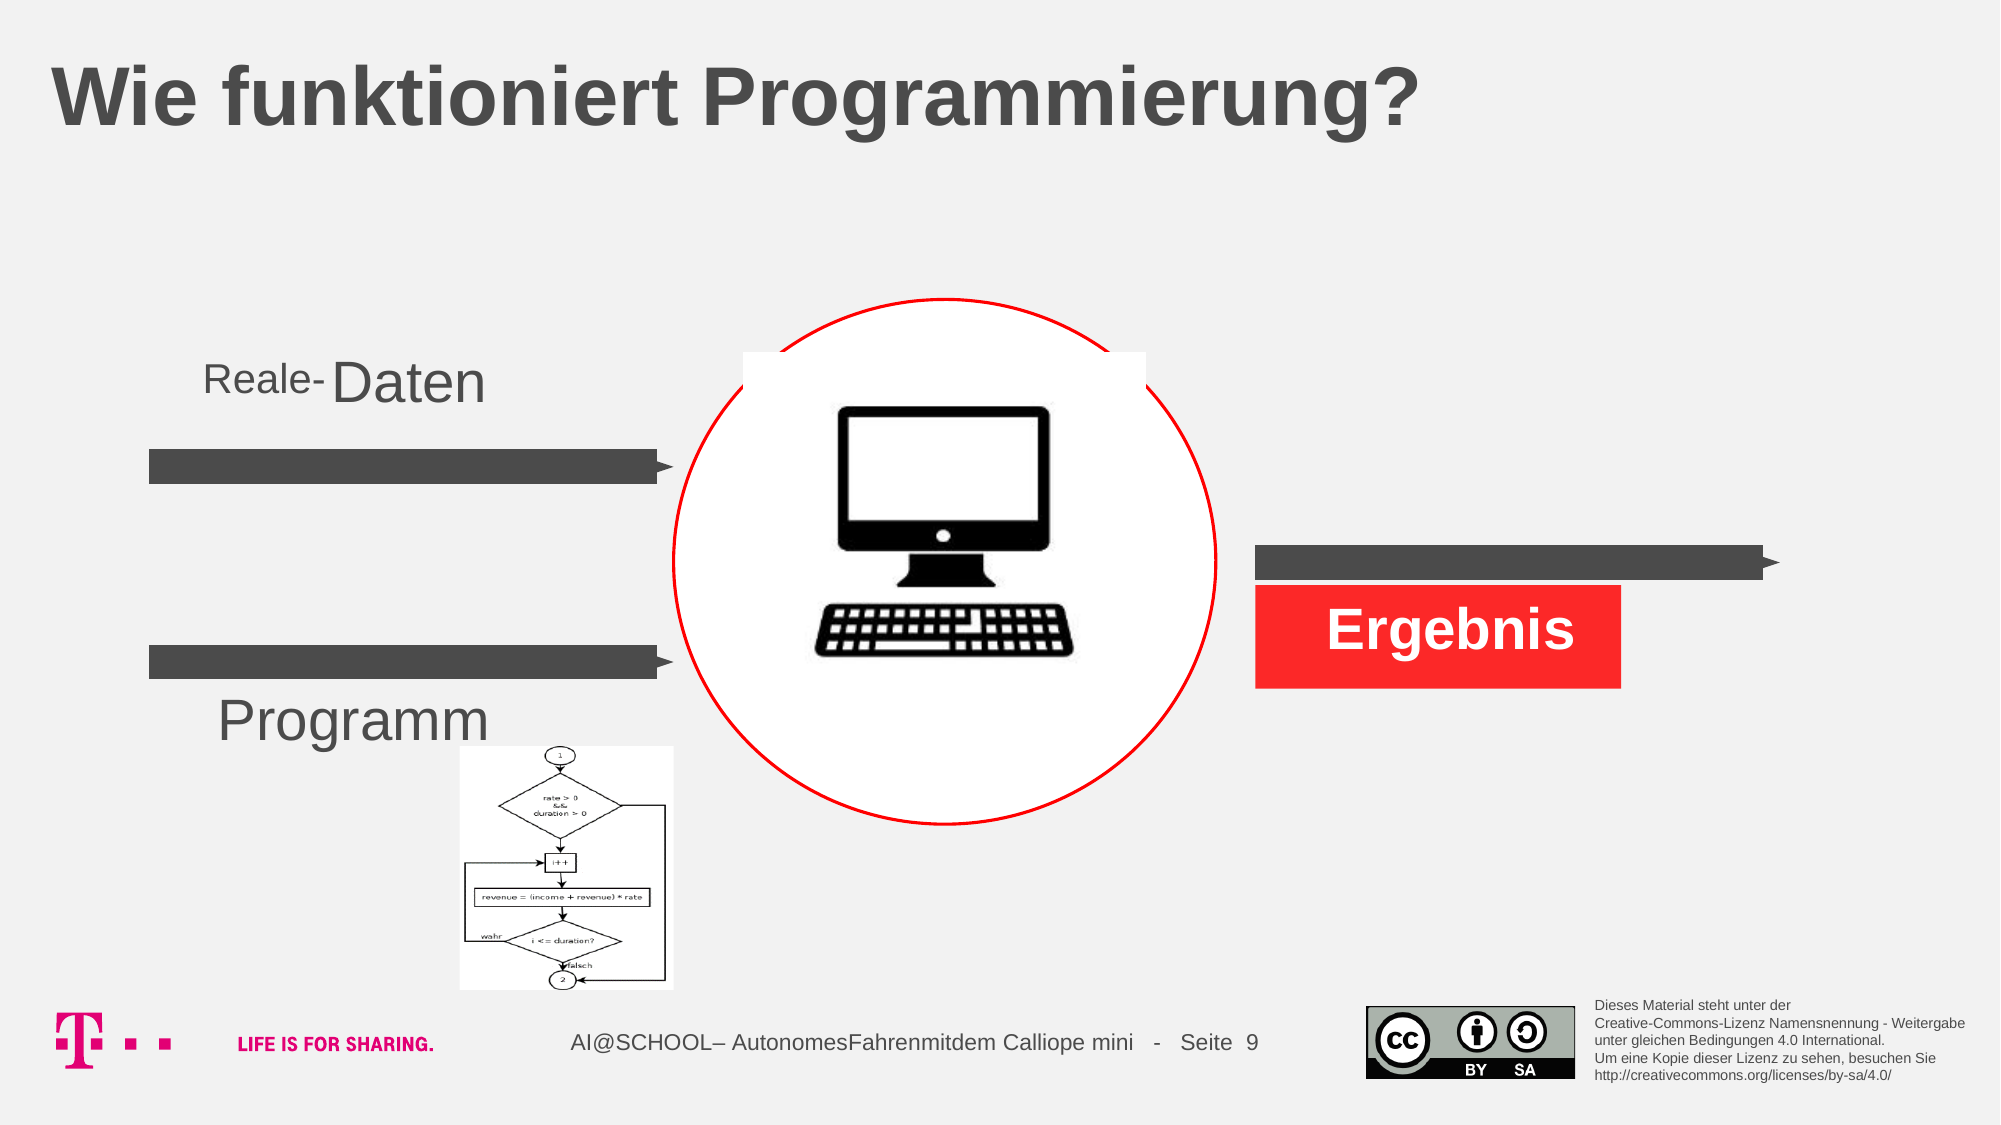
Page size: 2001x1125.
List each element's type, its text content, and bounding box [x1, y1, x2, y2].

text_box Wie funktioniert Programmierung? [36, 45, 1964, 318]
text_box Reale- [190, 346, 450, 449]
text_box [673, 386, 1216, 825]
text_box [781, 299, 1108, 352]
text_box Programm [205, 676, 600, 784]
picture [743, 352, 1146, 712]
picture [459, 746, 674, 990]
text_box Ergebnis [1255, 585, 1622, 689]
text_box Daten [319, 338, 714, 423]
